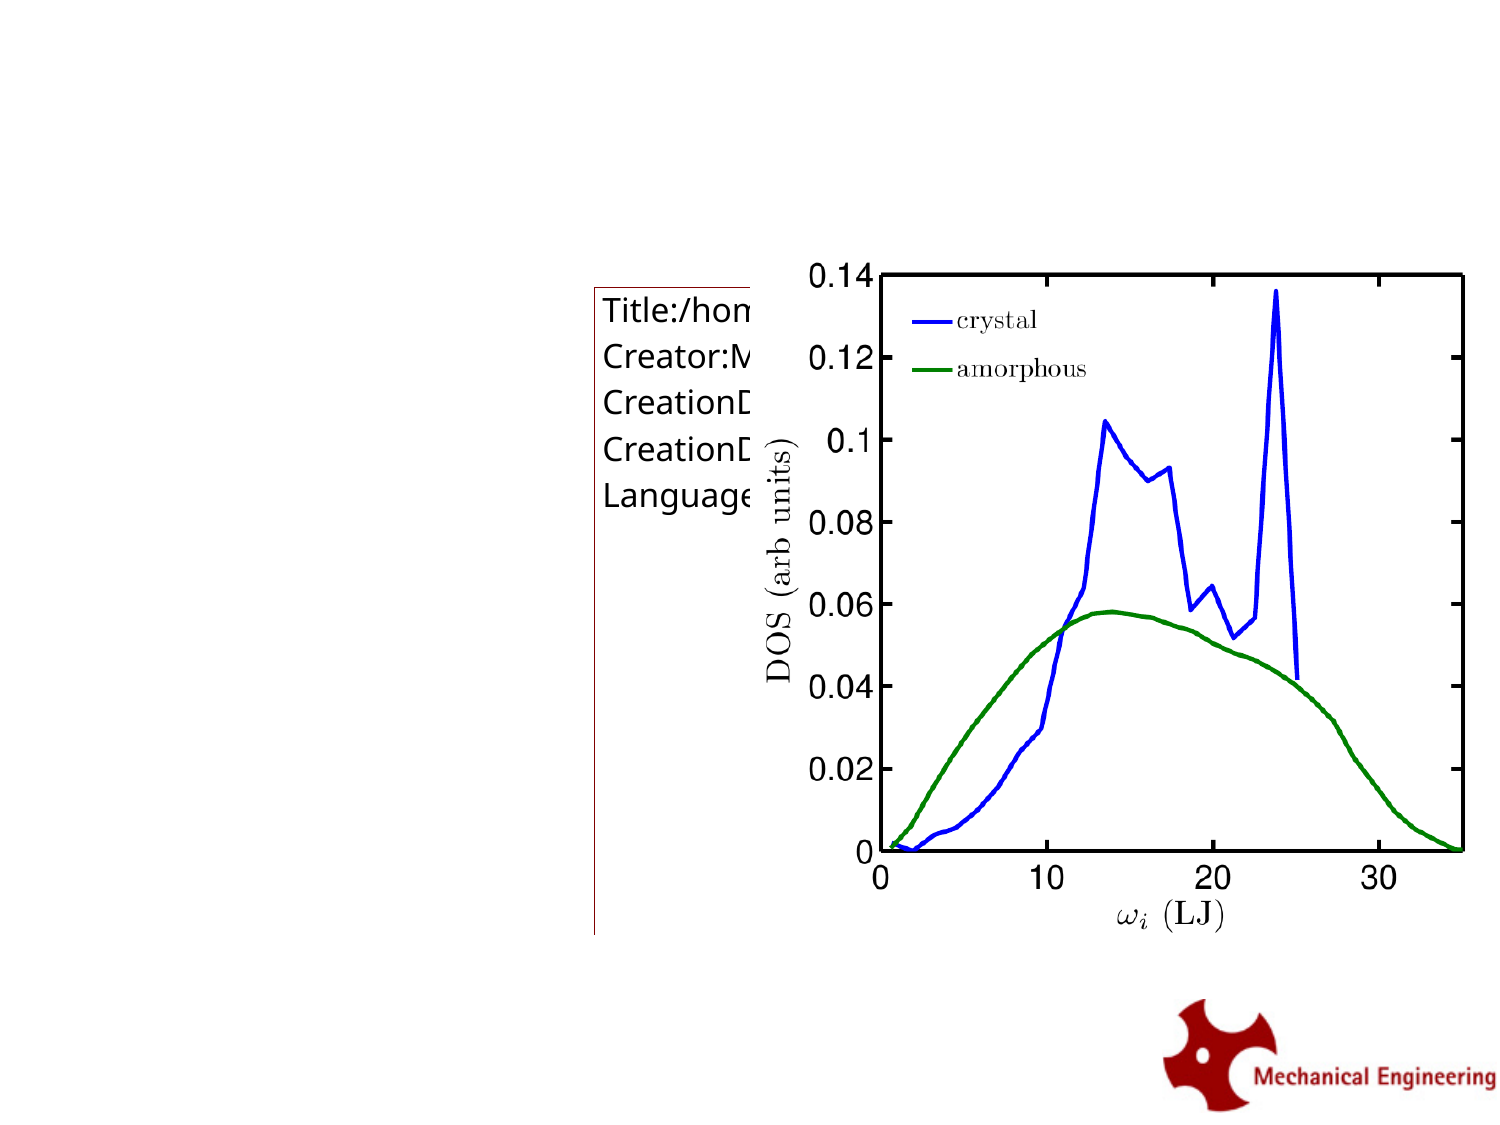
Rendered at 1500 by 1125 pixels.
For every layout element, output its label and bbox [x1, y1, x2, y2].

picture [591, 239, 1500, 946]
picture [1162, 999, 1497, 1113]
